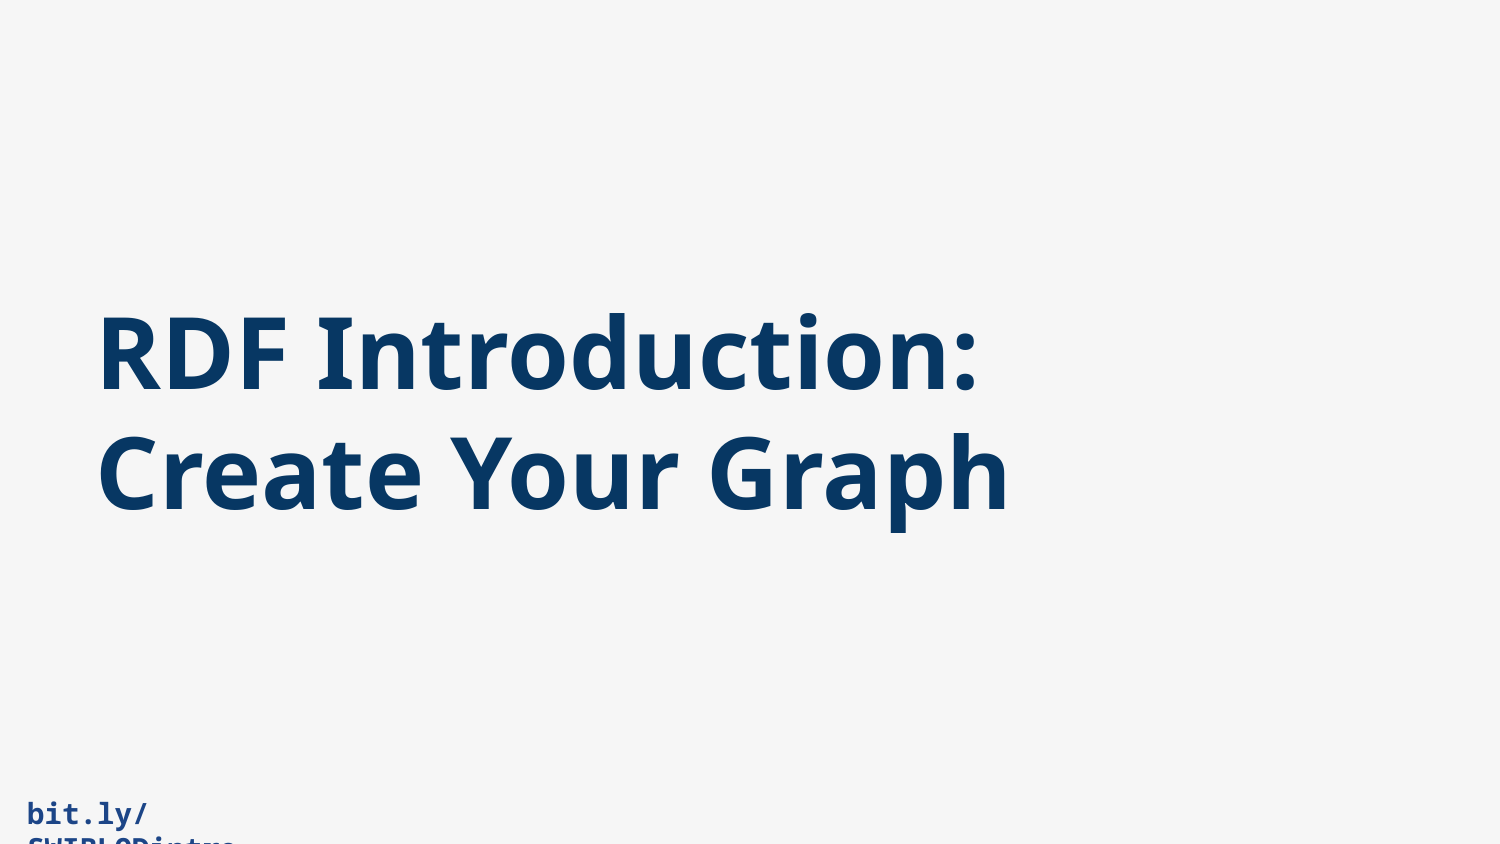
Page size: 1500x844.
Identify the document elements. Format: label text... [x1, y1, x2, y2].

title RDF Introduction: Create Your Graph [80, 73, 1125, 745]
